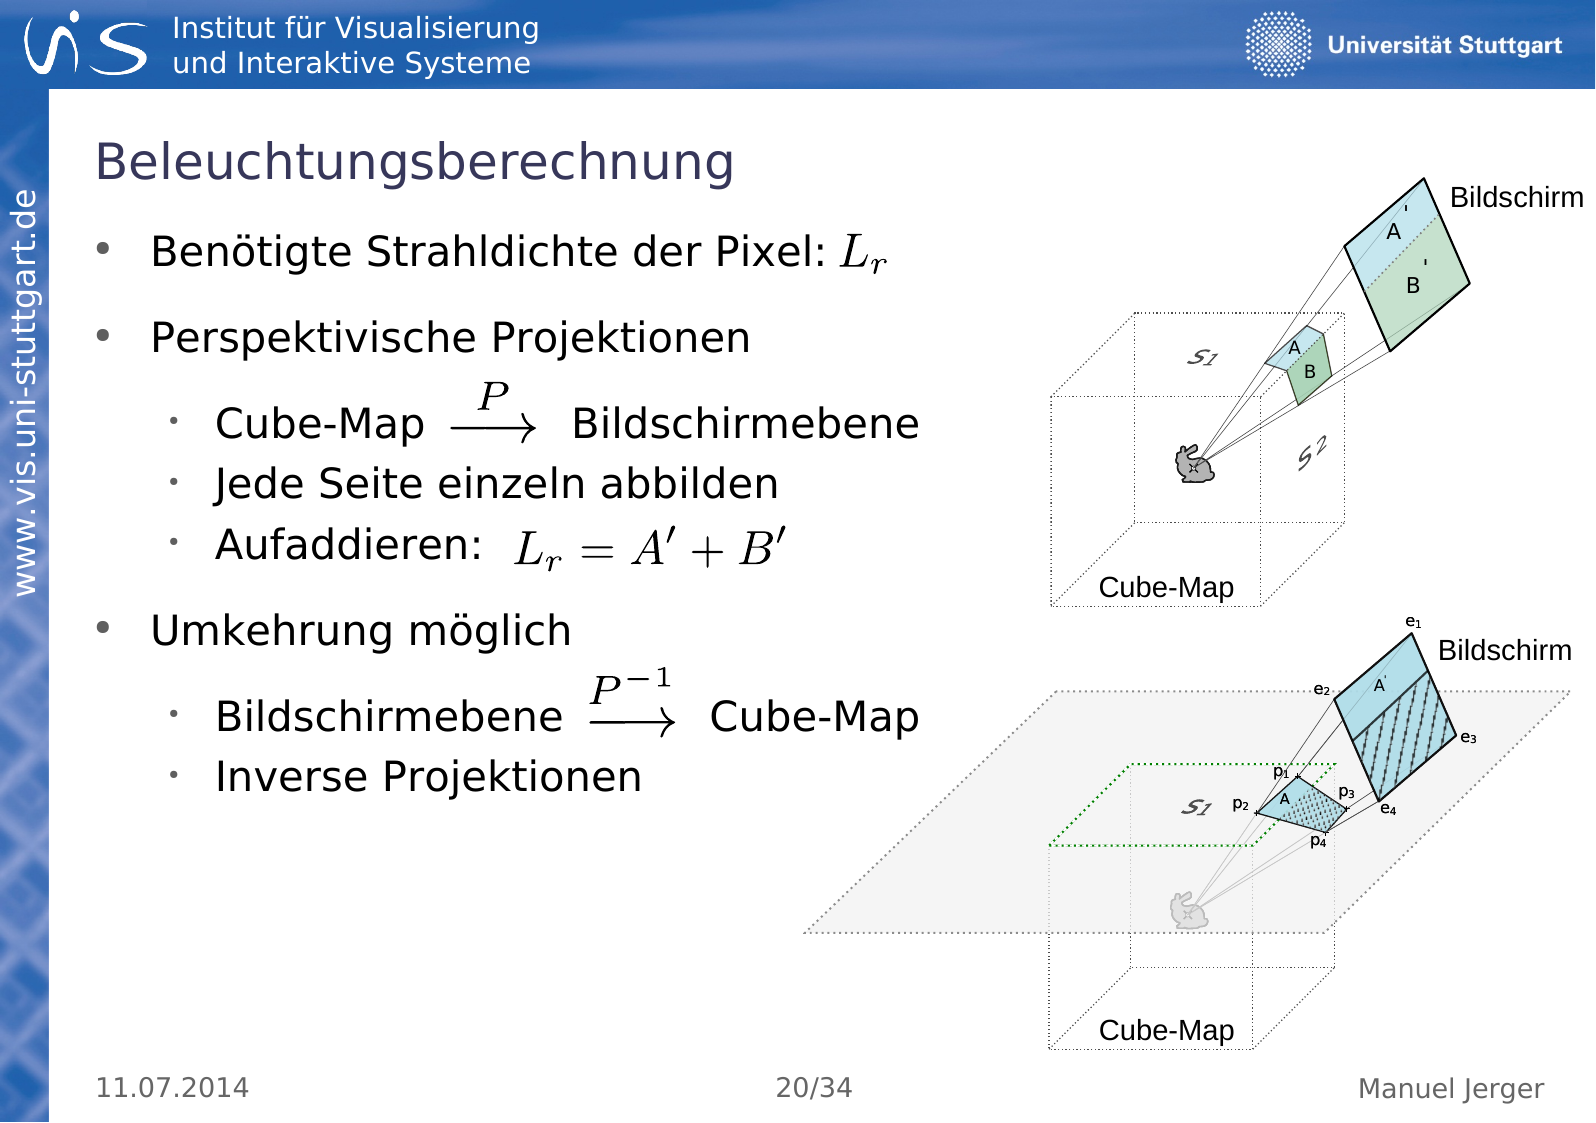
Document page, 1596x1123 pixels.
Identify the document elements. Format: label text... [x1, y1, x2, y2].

text_box Bildschirm [1423, 623, 1589, 674]
picture [1050, 177, 1471, 607]
picture [0, 0, 49, 1122]
list Benötigte Strahldichte der Pixel: Perspektivische Projektionen Cube-Map Bildschirmebene Jede Seite einzeln abbilden Aufaddieren: Umkehrung möglich Bildschirmebene Cube-Map Inverse Projektionen [94, 224, 1548, 1052]
text_box [445, 381, 540, 448]
text_box Bildschirm [1435, 171, 1596, 222]
title Beleuchtungsberechnung [94, 117, 1534, 201]
text_box [584, 666, 679, 742]
text_box [837, 233, 889, 275]
text_box Cube-Map [1083, 560, 1250, 611]
picture [24, 0, 1596, 89]
picture [802, 617, 1571, 1050]
text_box Cube-Map [1083, 1003, 1251, 1054]
text_box [511, 525, 787, 572]
